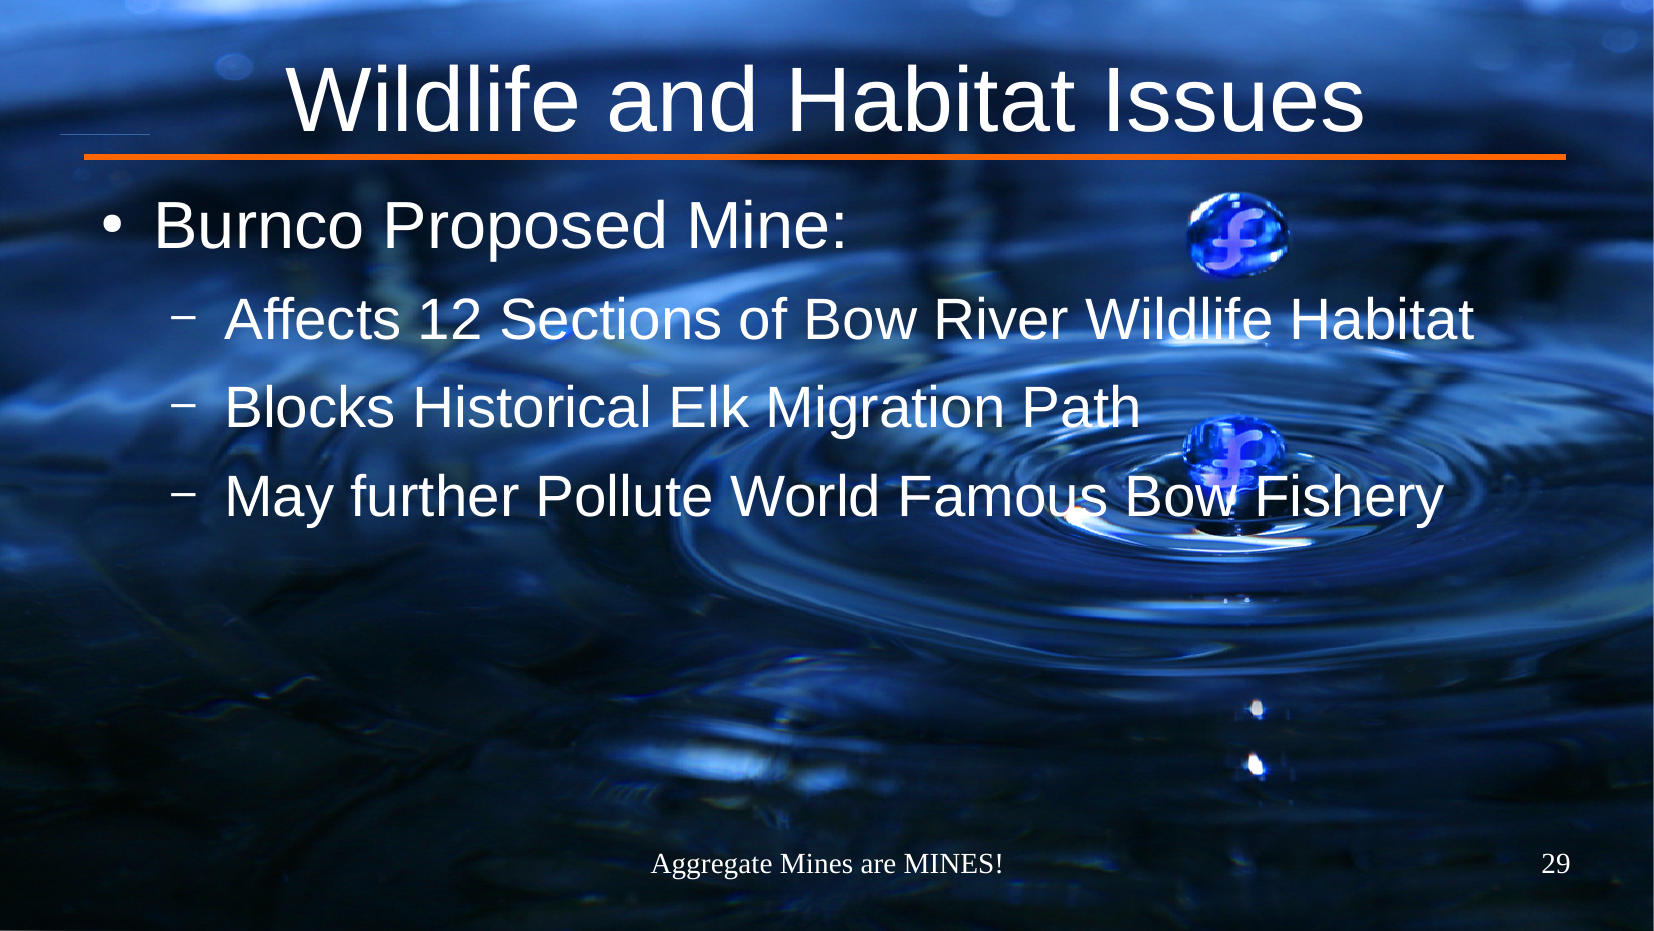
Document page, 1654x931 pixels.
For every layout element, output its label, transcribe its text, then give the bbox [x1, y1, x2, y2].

list Burnco Proposed Mine: Affects 12 Sections of Bow River Wildlife Habitat Blocks Historical Elk Migration Path May further Pollute World Famous Bow Fishery [82, 188, 1571, 768]
picture [0, 0, 1654, 931]
title Wildlife and Habitat Issues [82, 21, 1571, 178]
